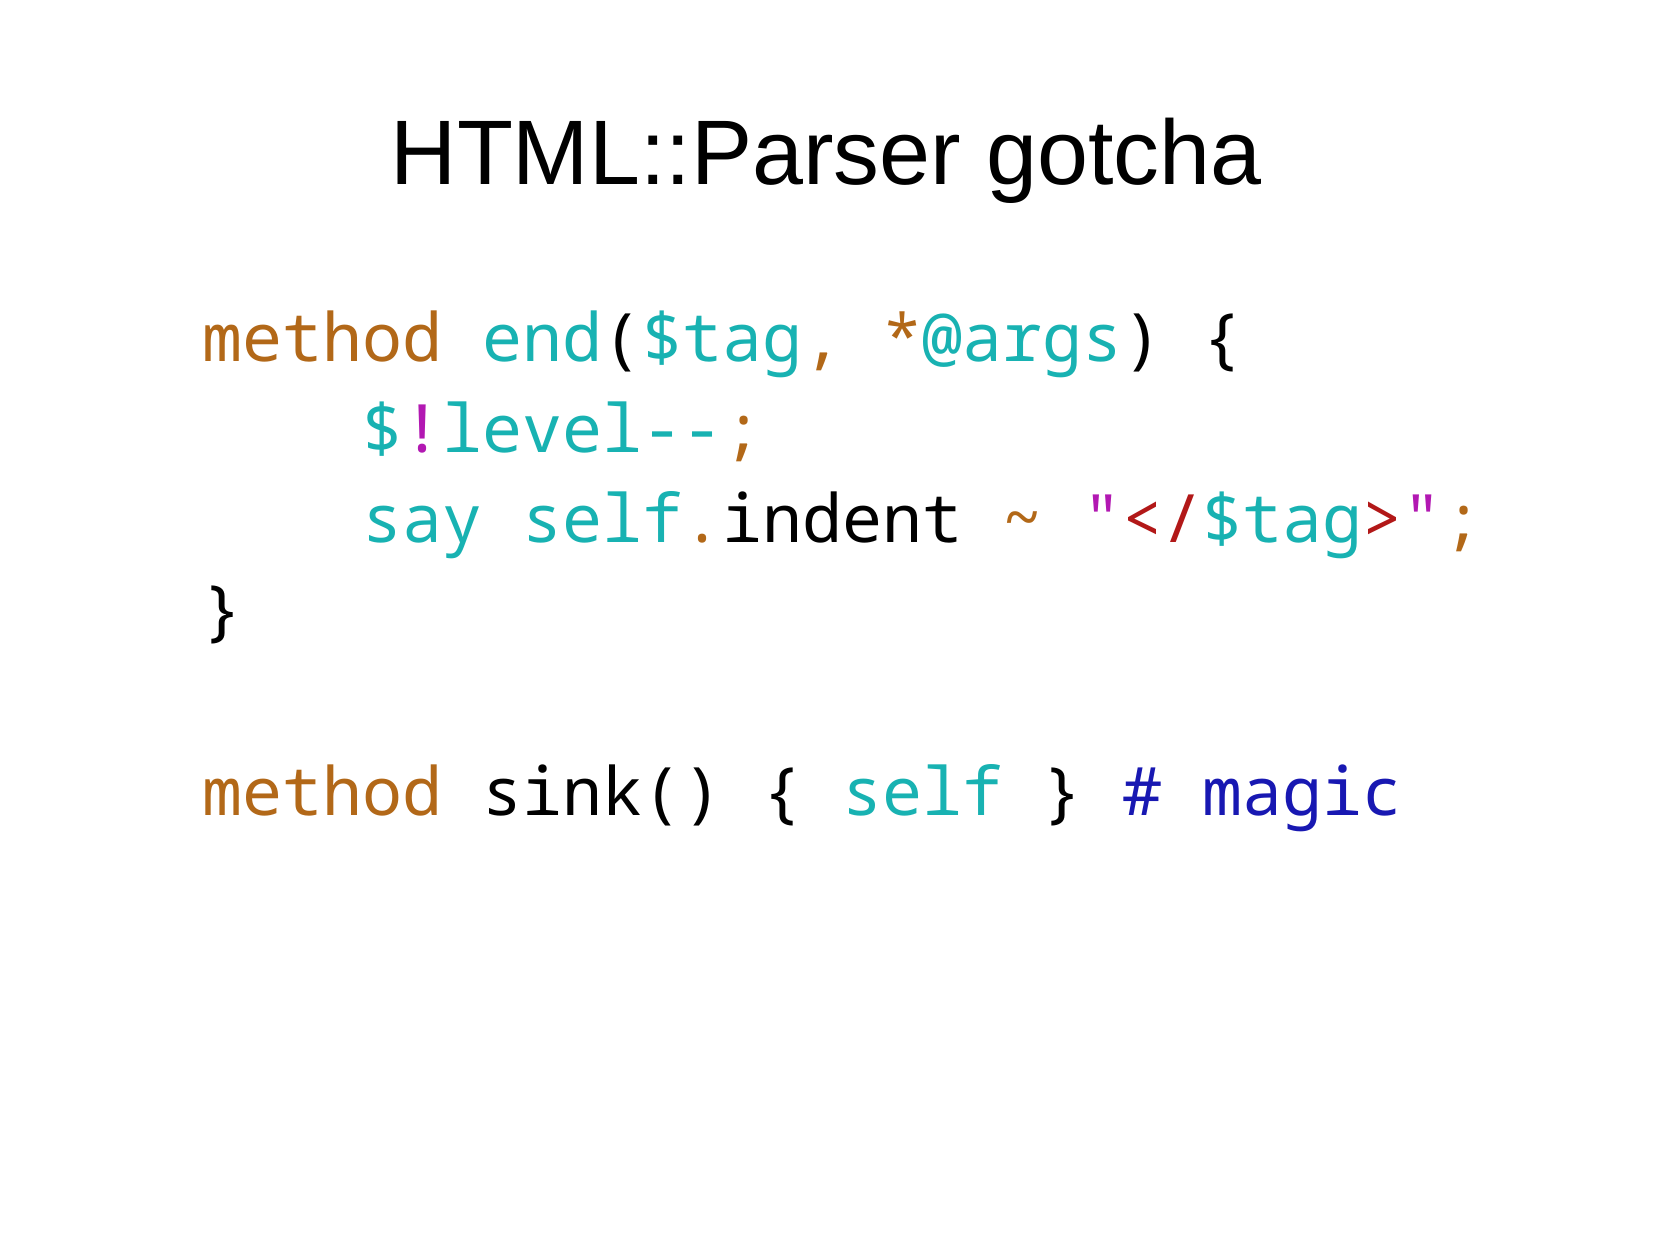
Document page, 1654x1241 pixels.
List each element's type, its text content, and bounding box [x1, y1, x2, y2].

title HTML::Parser gotcha [82, 49, 1571, 257]
list method end($tag, *@args) { $!level--; say self.indent ~ "</$tag>"; } method sink() { self } # magic [82, 290, 1571, 1010]
